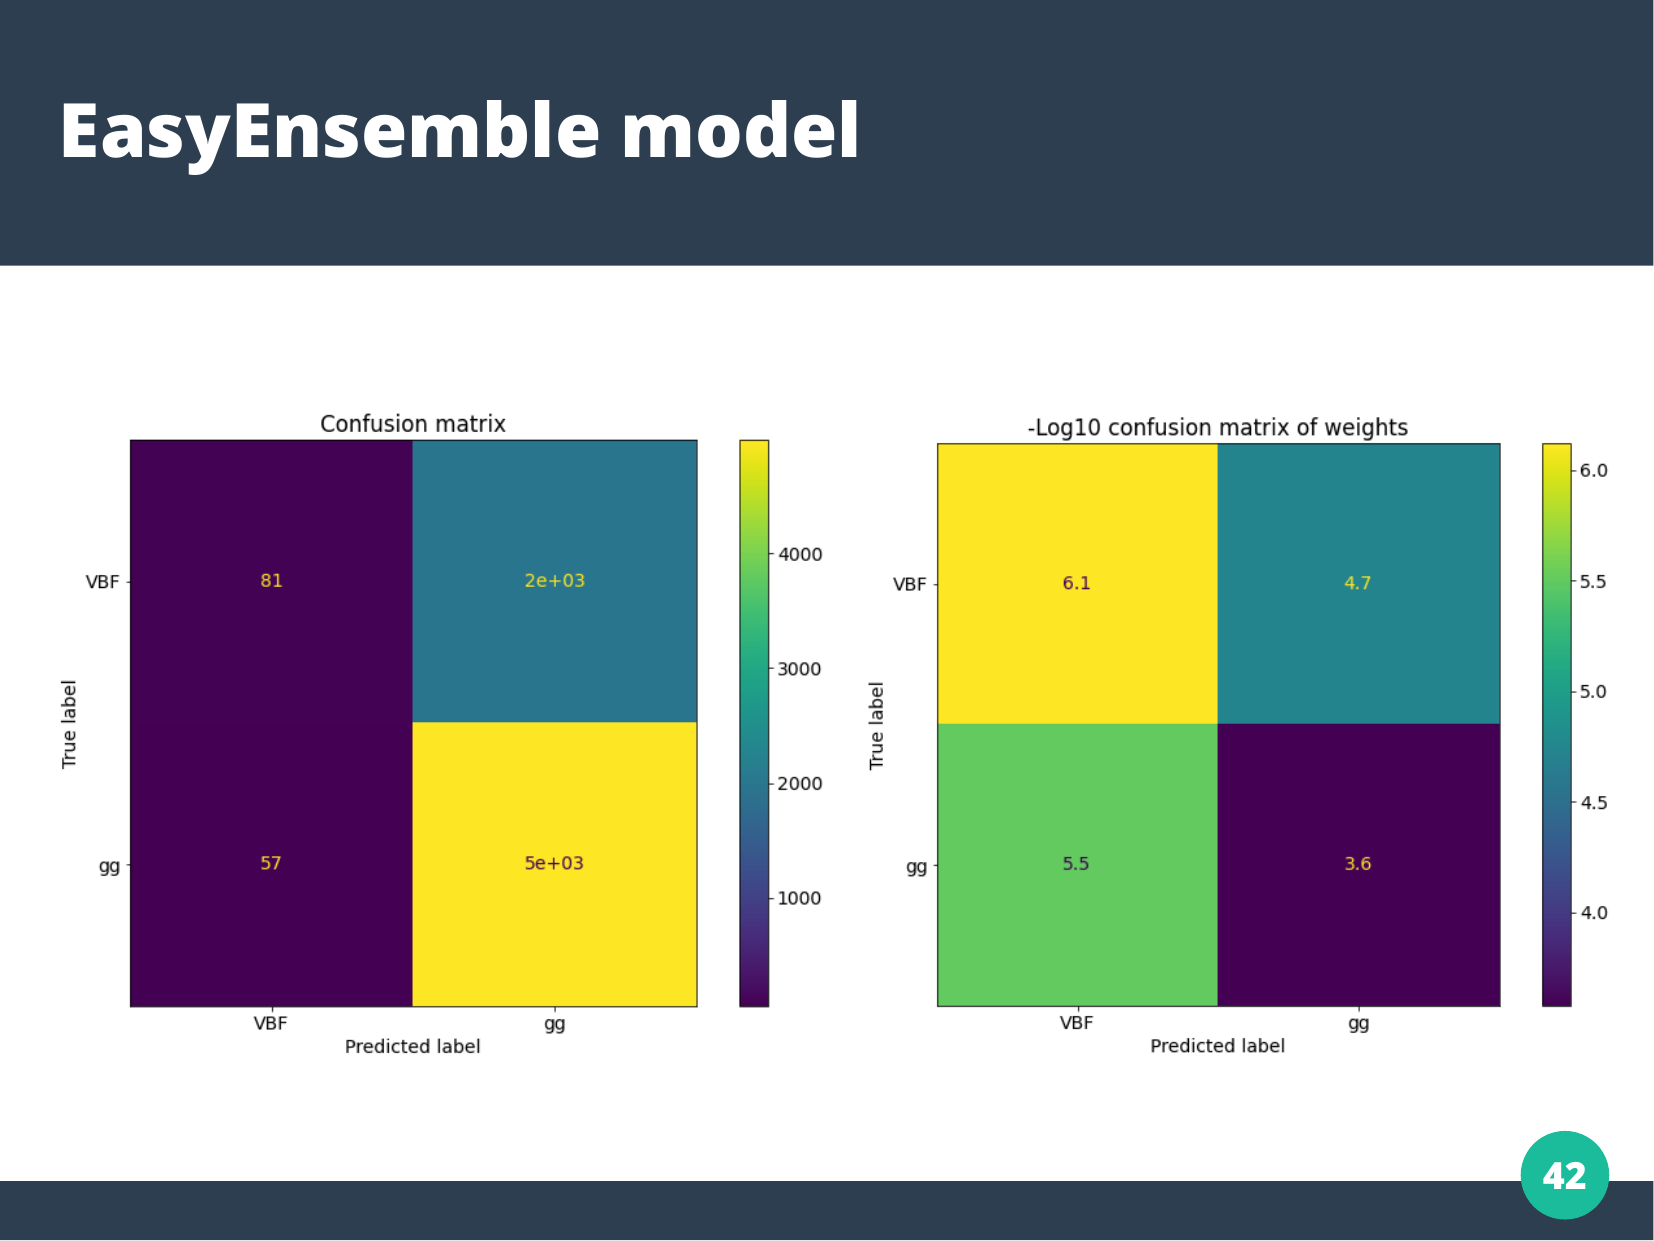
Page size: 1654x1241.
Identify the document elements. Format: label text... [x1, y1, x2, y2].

title EasyEnsemble model [59, 49, 1595, 207]
picture [51, 402, 847, 1066]
picture [849, 396, 1629, 1076]
